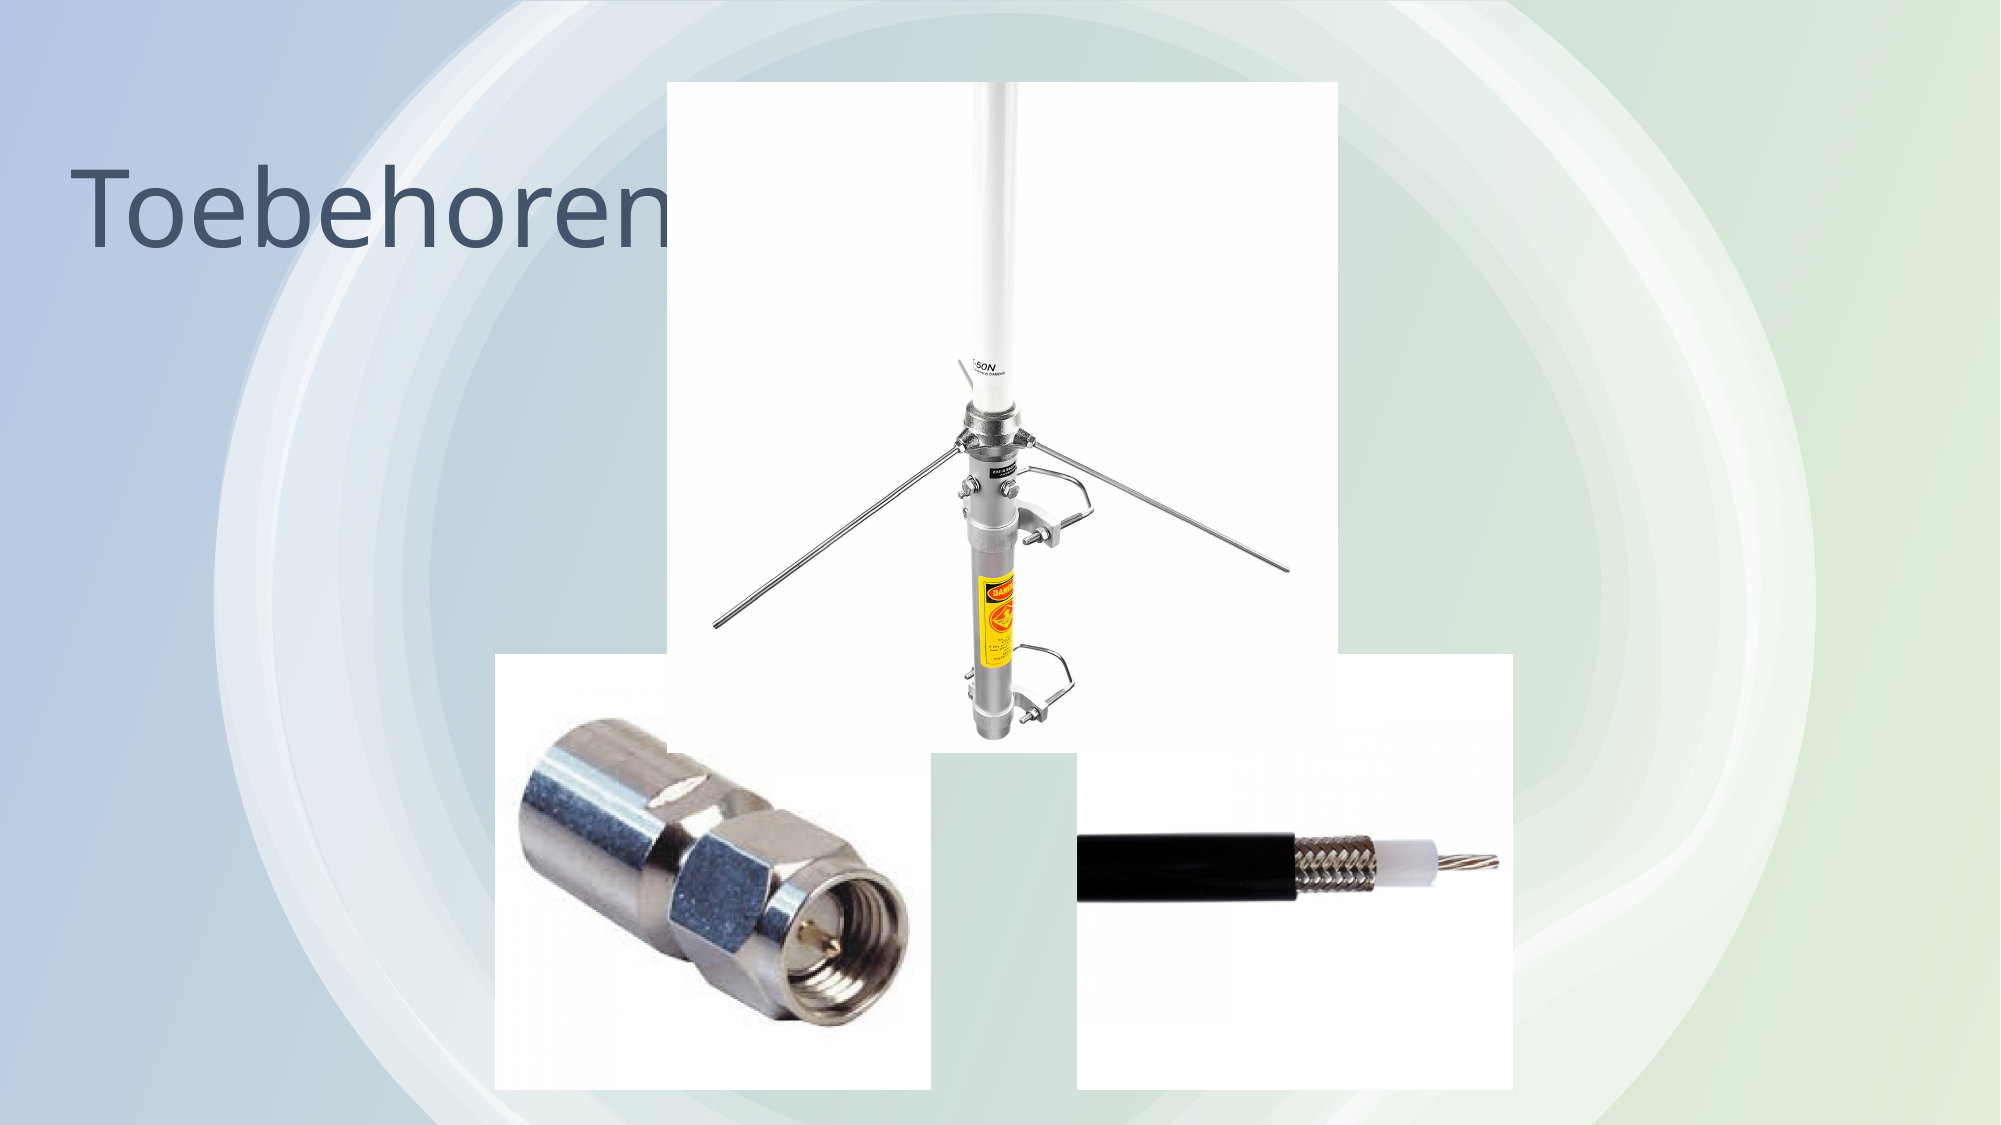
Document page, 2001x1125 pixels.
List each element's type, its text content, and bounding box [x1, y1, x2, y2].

picture [495, 82, 1513, 1090]
text_box Toebehoren [0, 81, 761, 390]
text_box [0, 0, 2000, 1125]
